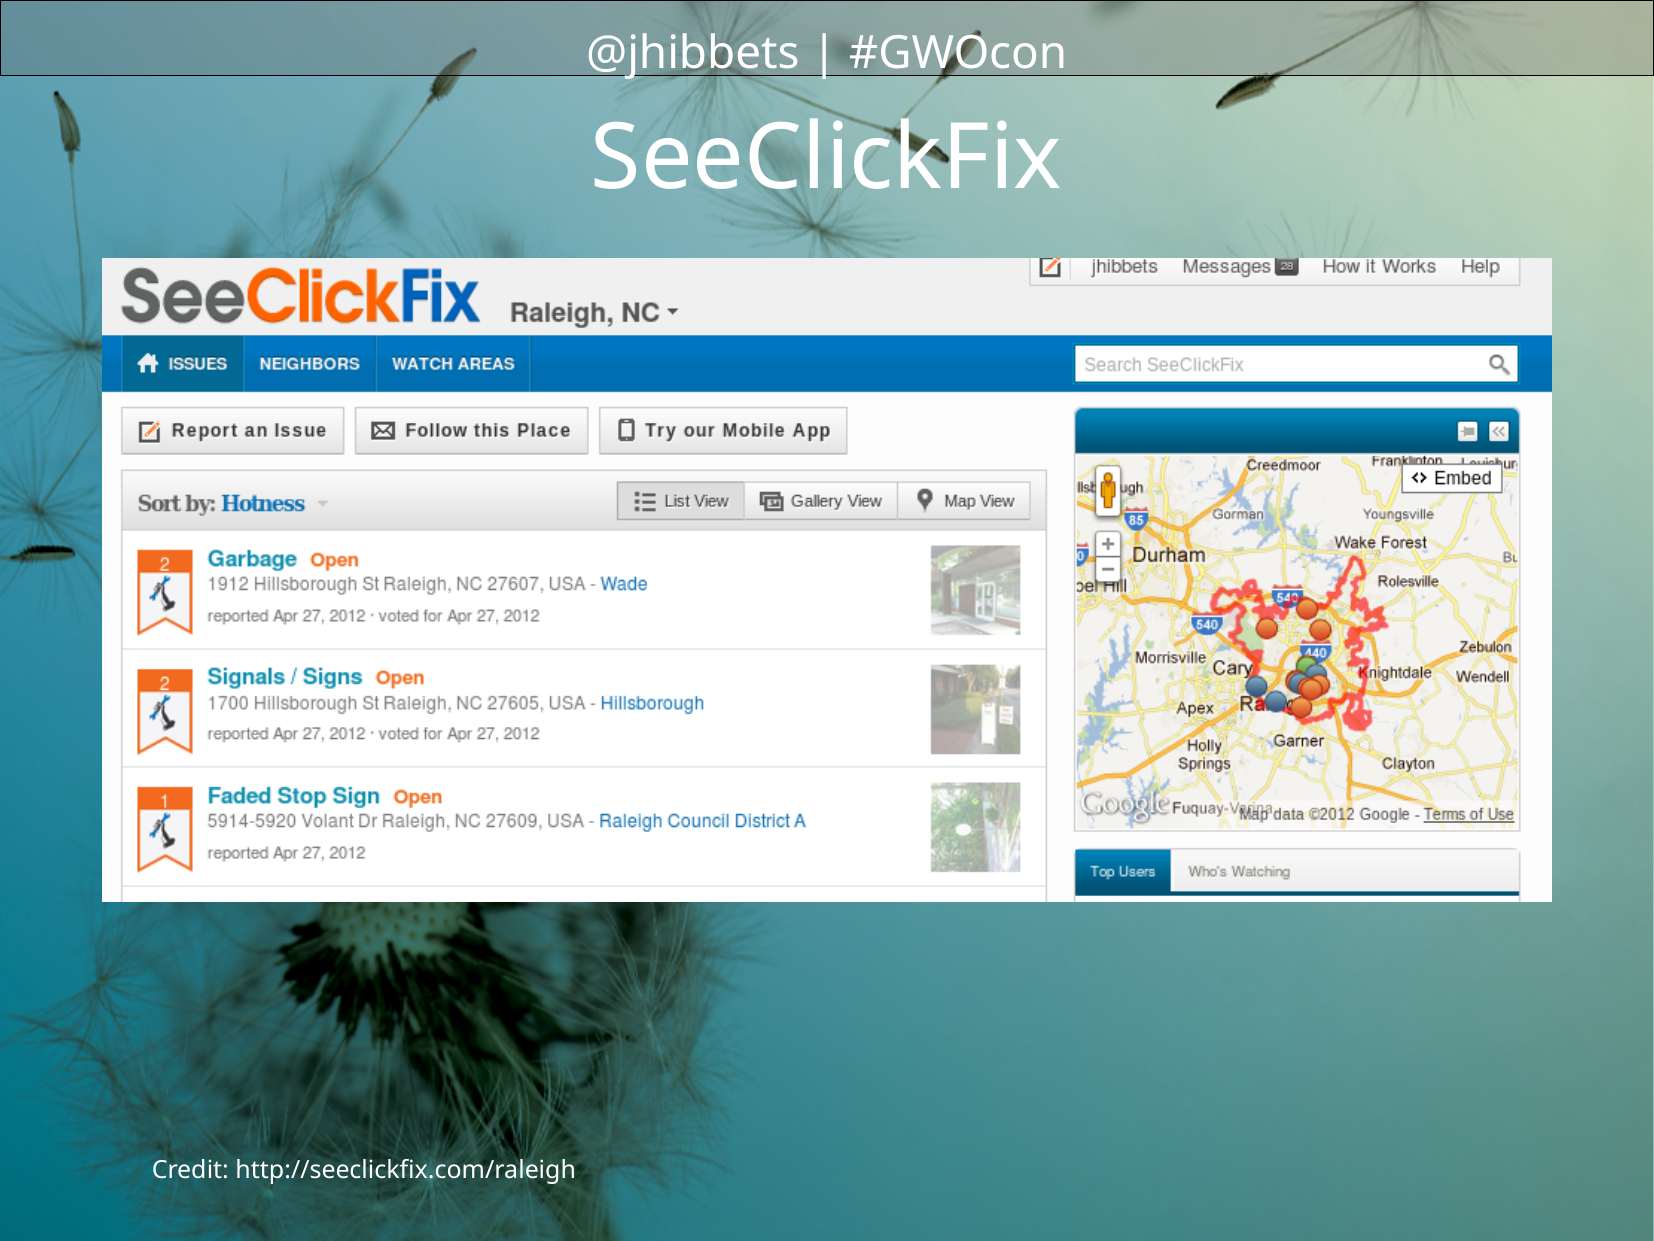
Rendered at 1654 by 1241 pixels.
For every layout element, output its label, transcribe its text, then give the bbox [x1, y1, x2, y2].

title SeeClickFix [82, 49, 1571, 257]
text_box Credit: http://seeclickfix.com/raleigh [137, 1144, 602, 1188]
picture [0, 76, 1654, 1241]
